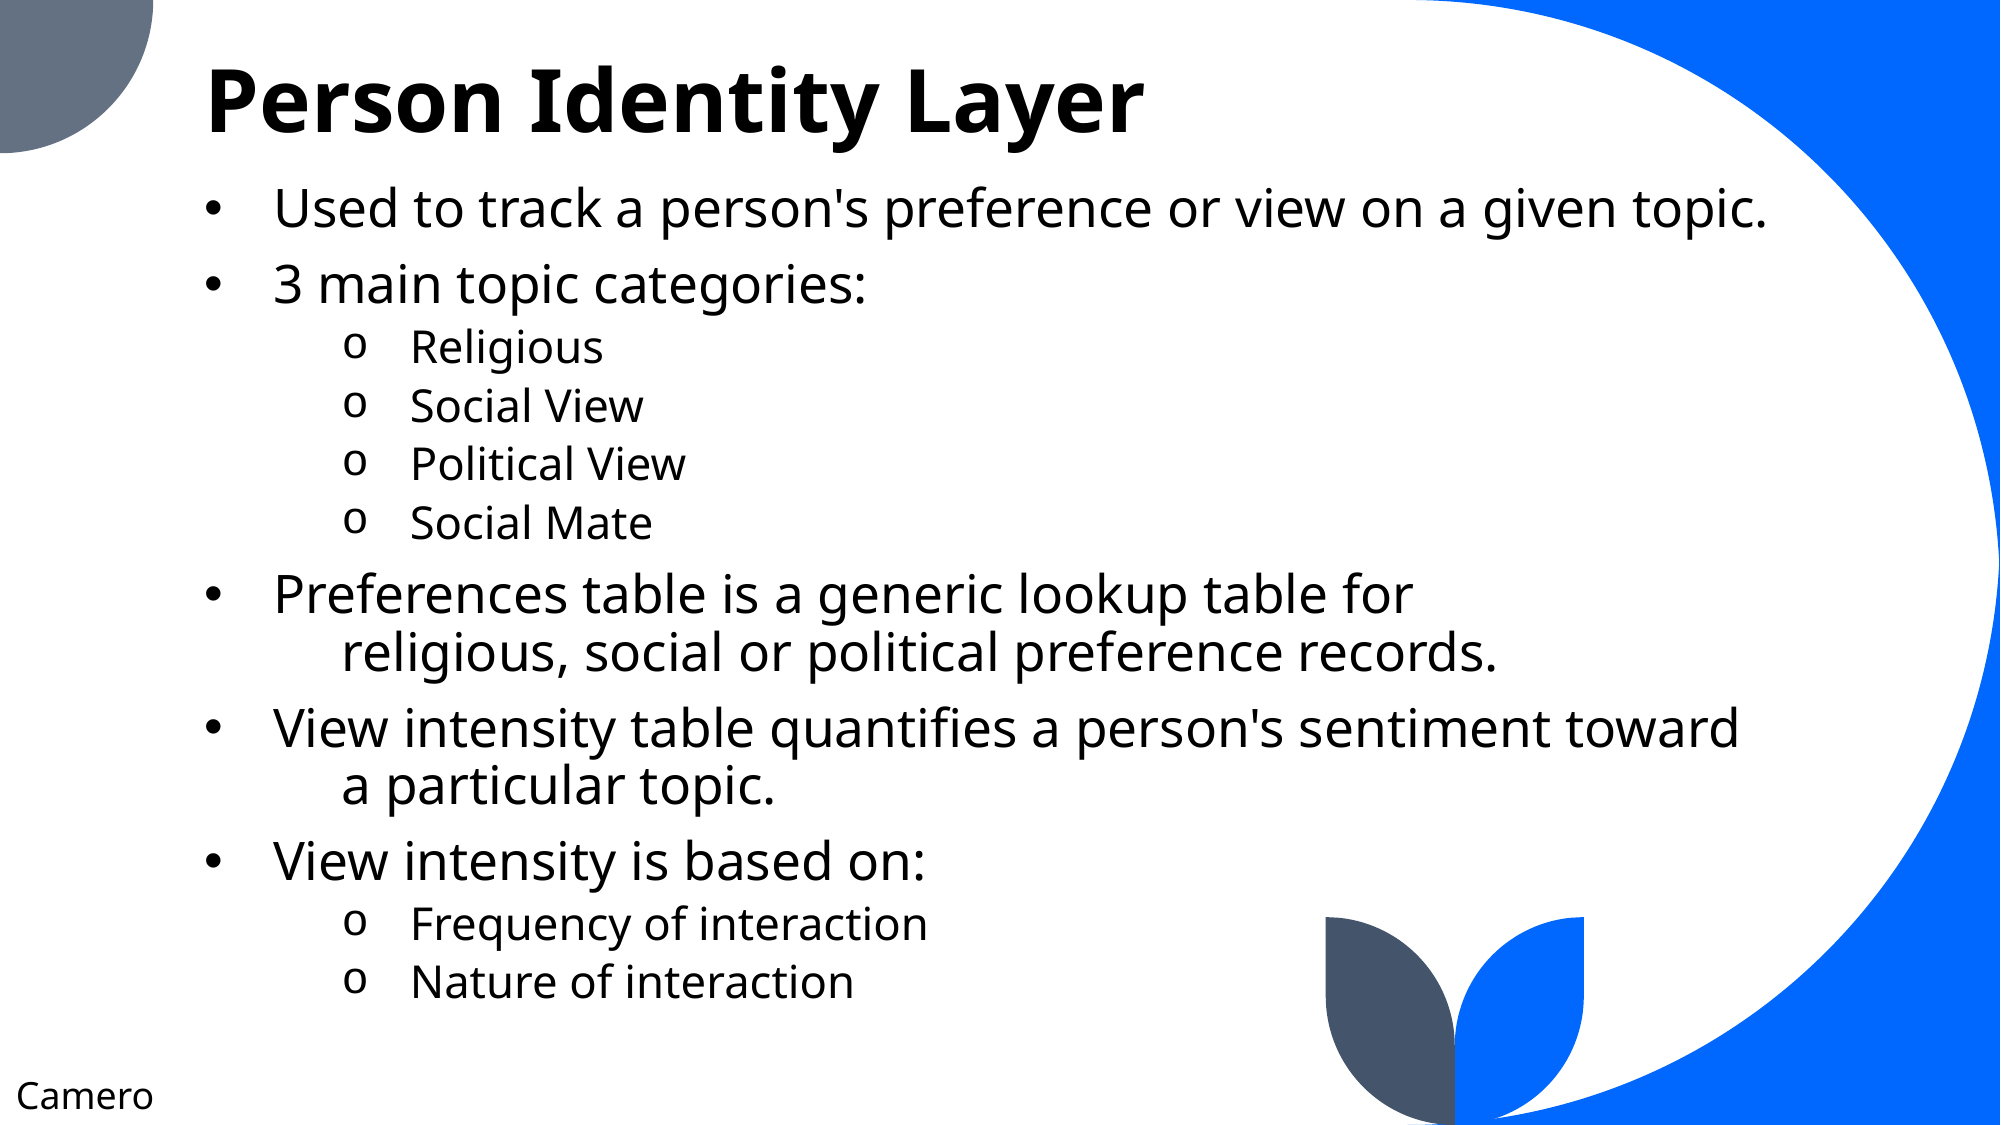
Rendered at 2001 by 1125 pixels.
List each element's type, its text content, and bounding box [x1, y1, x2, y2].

text_box Cameron [0, 1064, 182, 1125]
title Person Identity Layer [190, 16, 1795, 157]
list Used to track a person's preference or view on a given topic. 3 main topic categories: Religious Social View Political View Social Mate Preferences table is a generic lookup table for religious, social or political preference records. View intensity table quantifies a person's sentiment toward a particular topic. View intensity is based on: Frequency of interaction Nature of interaction [190, 174, 1795, 1060]
